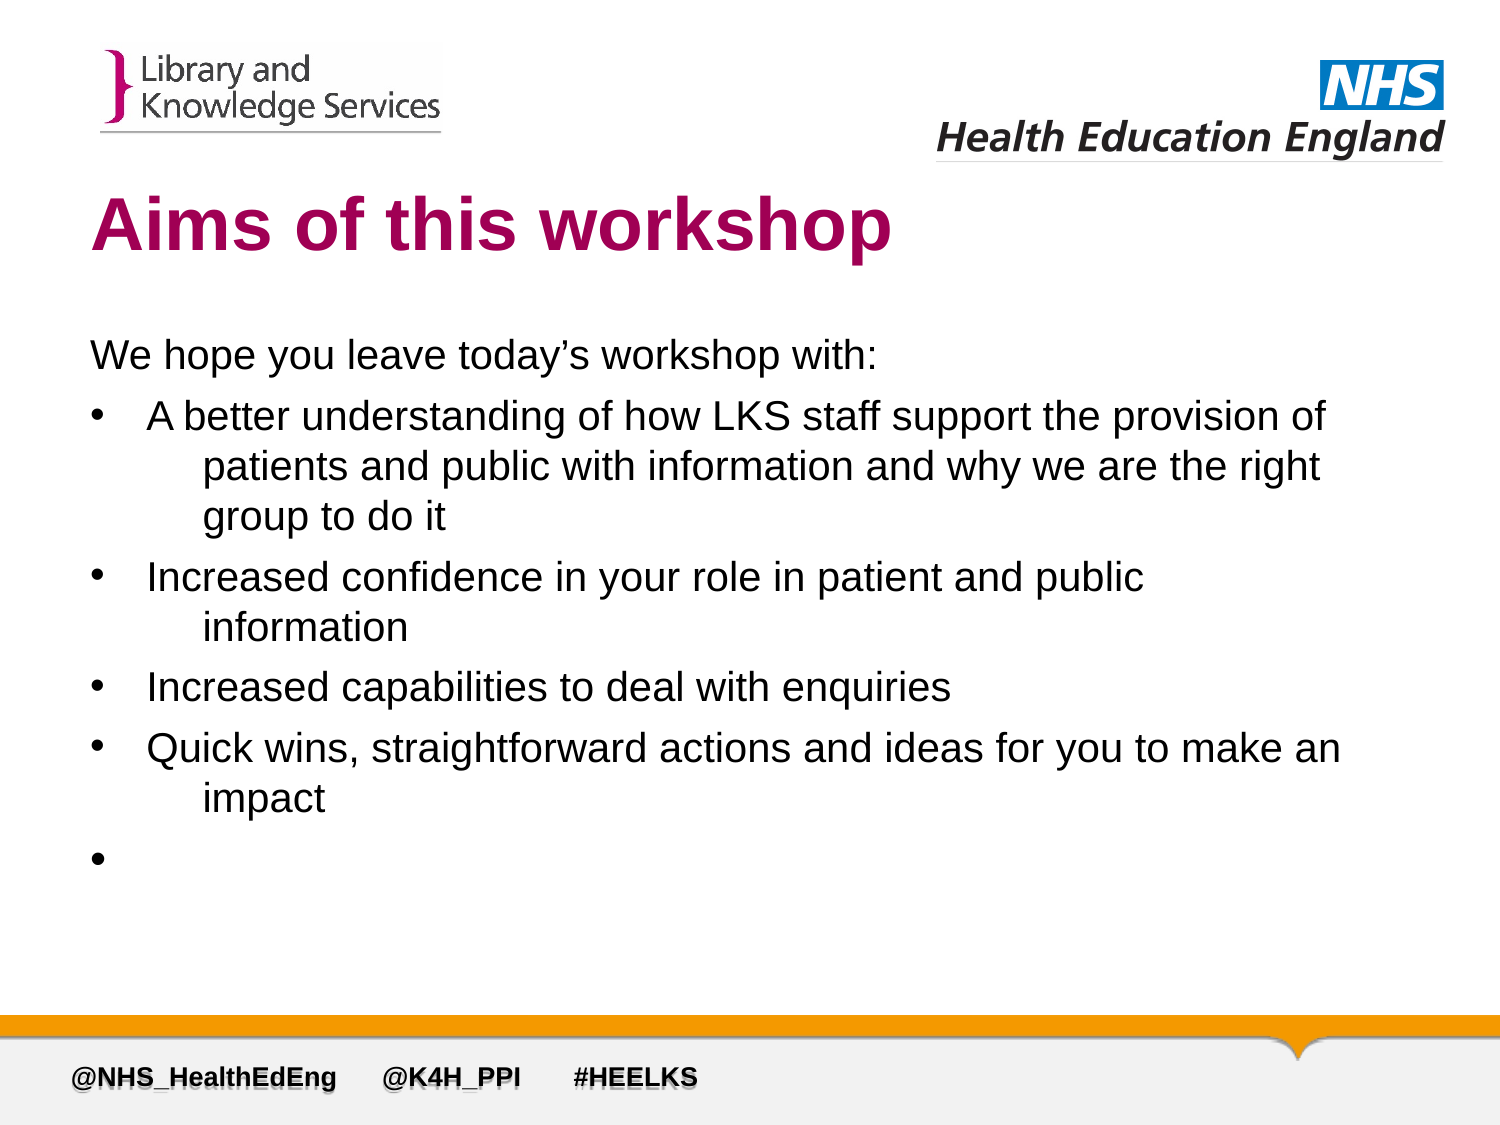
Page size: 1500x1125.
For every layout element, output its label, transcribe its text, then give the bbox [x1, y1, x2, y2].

text_box @NHS_HealthEdEng @K4H_PPI #HEELKS [55, 1052, 932, 1113]
picture [100, 42, 443, 131]
list We hope you leave today’s workshop with: A better understanding of how LKS staff support the provision of patients and public with information and why we are the right group to do it Increased confidence in your role in patient and public information Increased capabilities to deal with enquiries Quick wins, straightforward actions and ideas for you to make an impact [75, 337, 1361, 990]
title Aims of this workshop [75, 168, 1351, 280]
